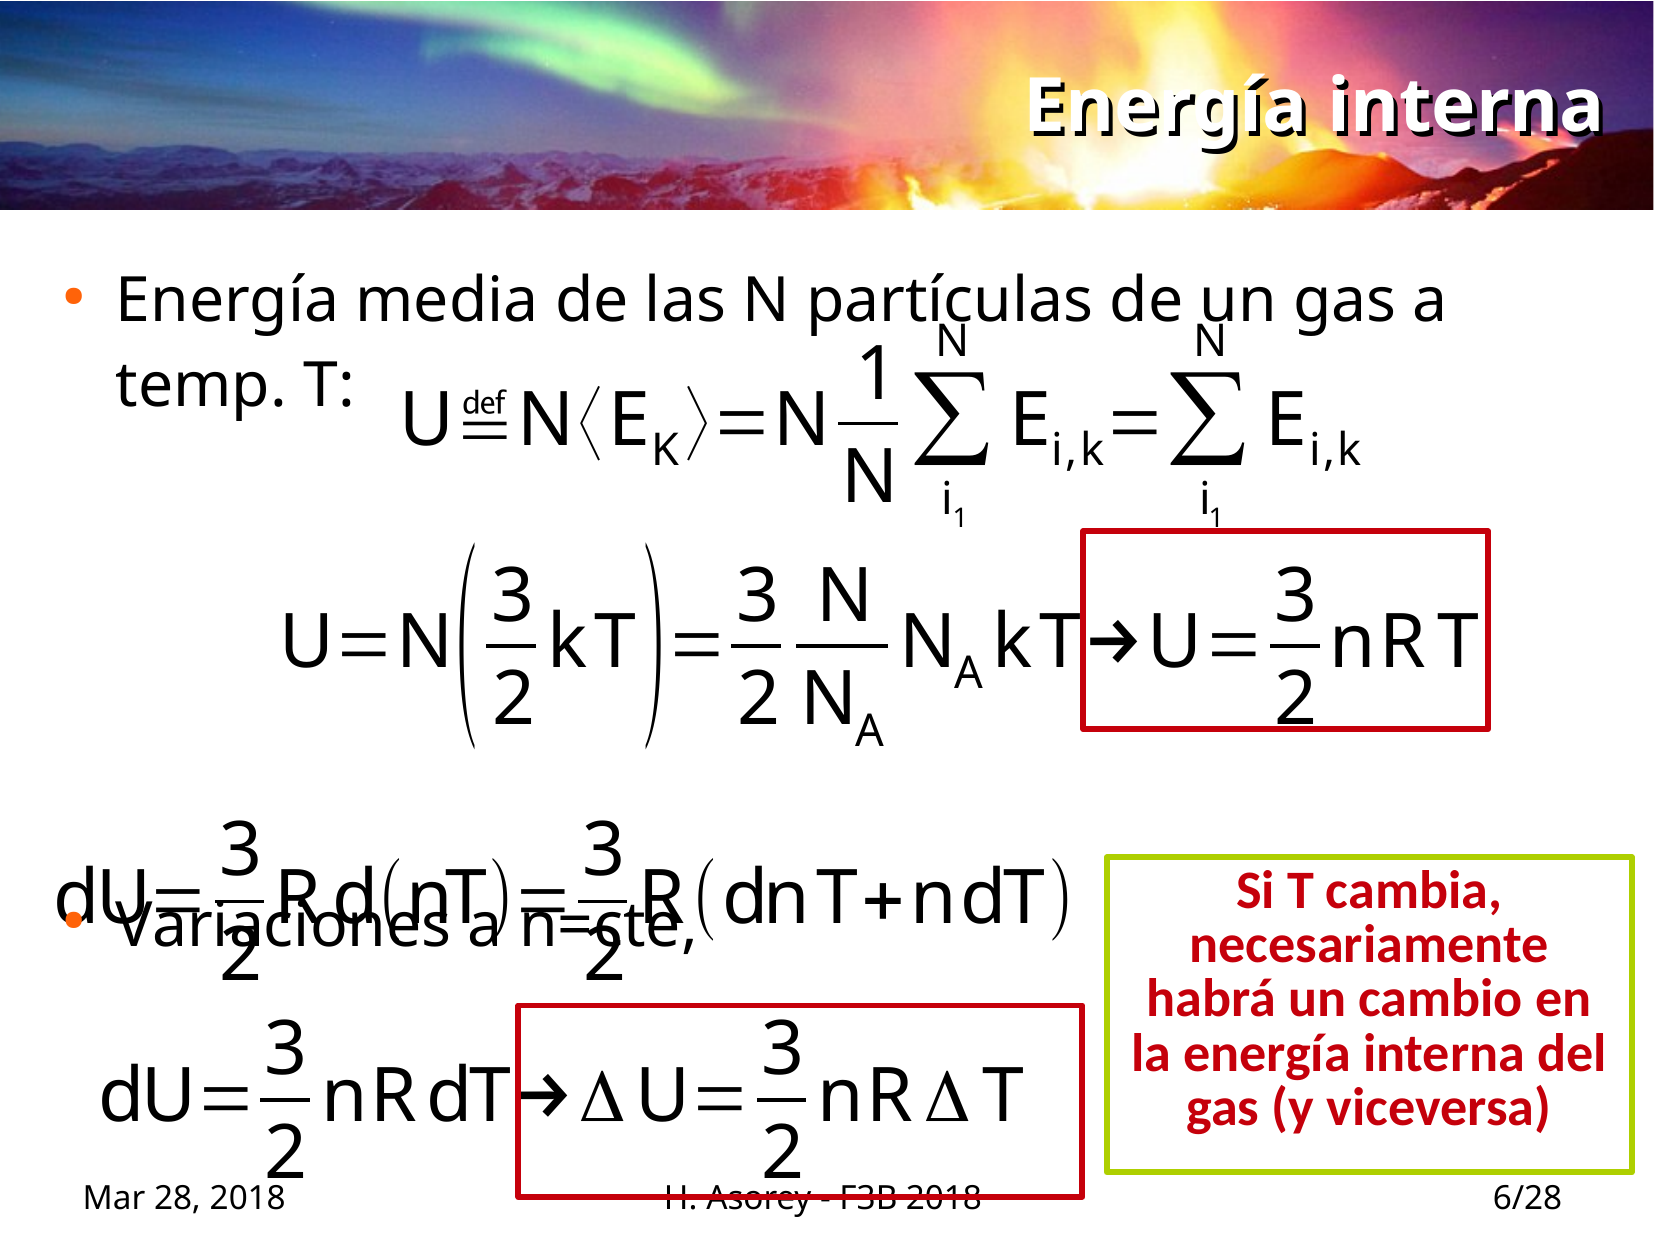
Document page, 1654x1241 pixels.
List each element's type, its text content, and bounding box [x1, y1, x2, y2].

list Energía media de las N partículas de un gas a temp. T: Variaciones a n=cte, [45, 255, 1606, 1156]
text_box Si T cambia, necesariamente habrá un cambio en la energía interna del gas (y viceversa) [1106, 857, 1632, 1173]
chart [521, 1156, 1079, 1194]
list Energía media de las N partículas de un gas a temp. T: Variaciones a n=cte, [521, 1008, 1079, 1156]
chart [45, 1156, 515, 1197]
picture [0, 1, 1654, 210]
title Energía interna [45, 15, 1606, 191]
chart [272, 312, 1487, 758]
